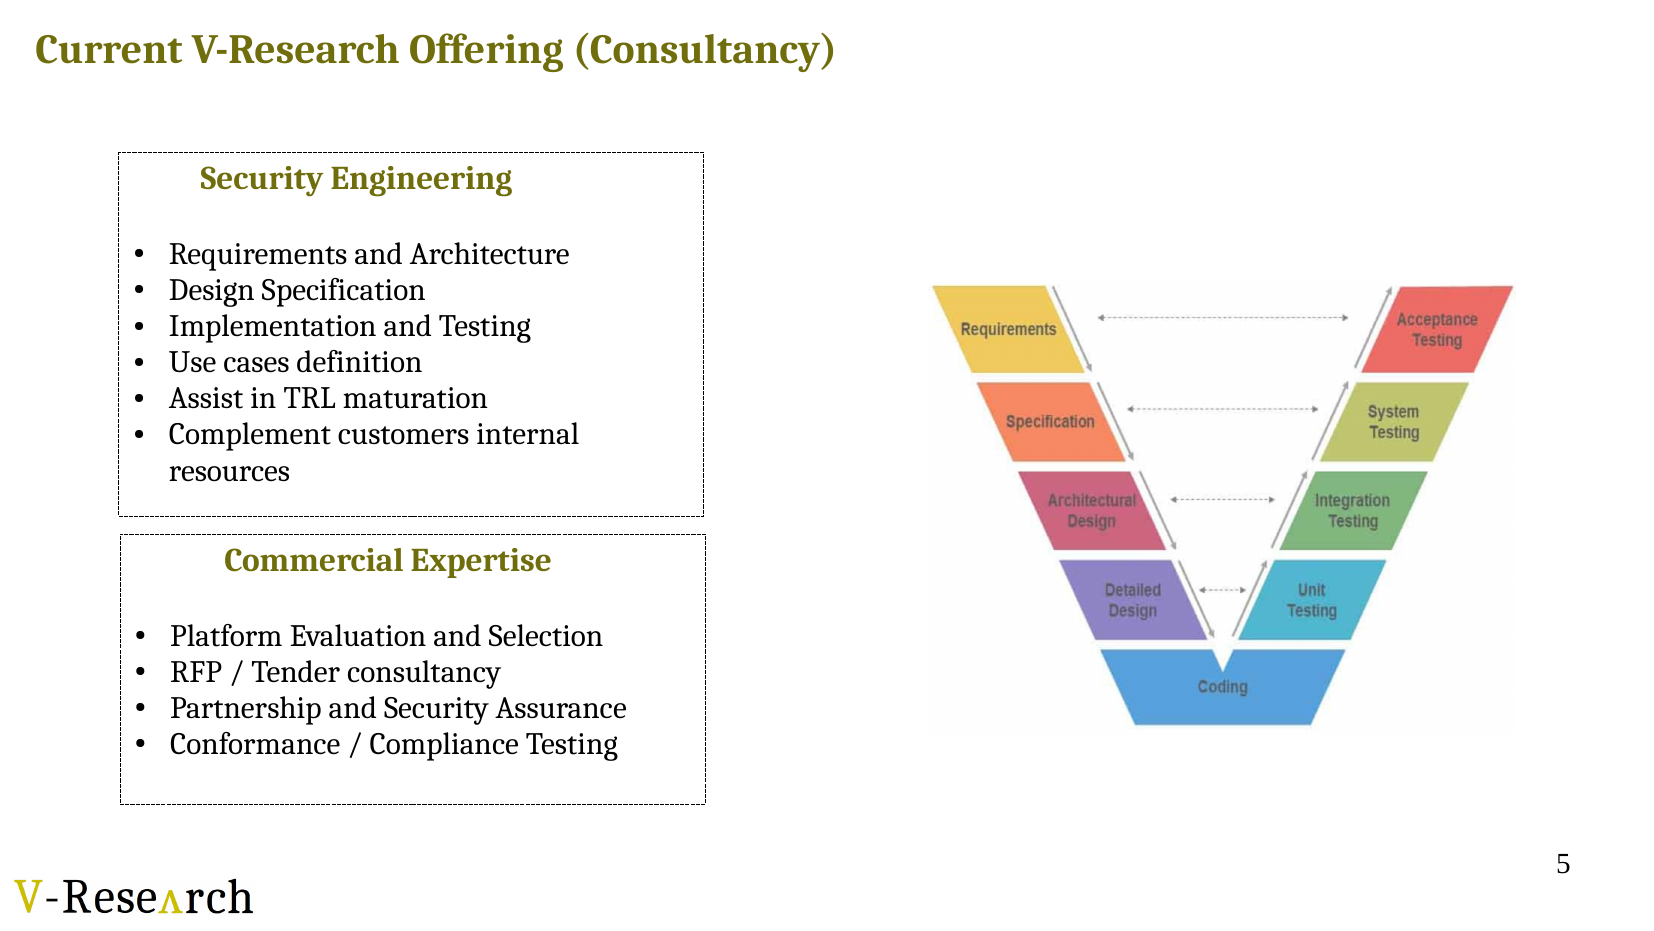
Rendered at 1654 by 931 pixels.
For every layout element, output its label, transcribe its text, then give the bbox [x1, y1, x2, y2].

picture [11, 876, 256, 916]
text_box Current V-Research Offering (Consultancy) [20, 18, 1171, 91]
text_box Commercial Expertise Platform Evaluation and Selection RFP / Tender consultancy Partnership and Security Assurance Conformance / Compliance Testing [120, 534, 706, 805]
picture [927, 278, 1516, 736]
text_box Security Engineering Requirements and Architecture Design Specification Implementation and Testing Use cases definition Assist in TRL maturation Complement customers internal resources [118, 152, 704, 517]
